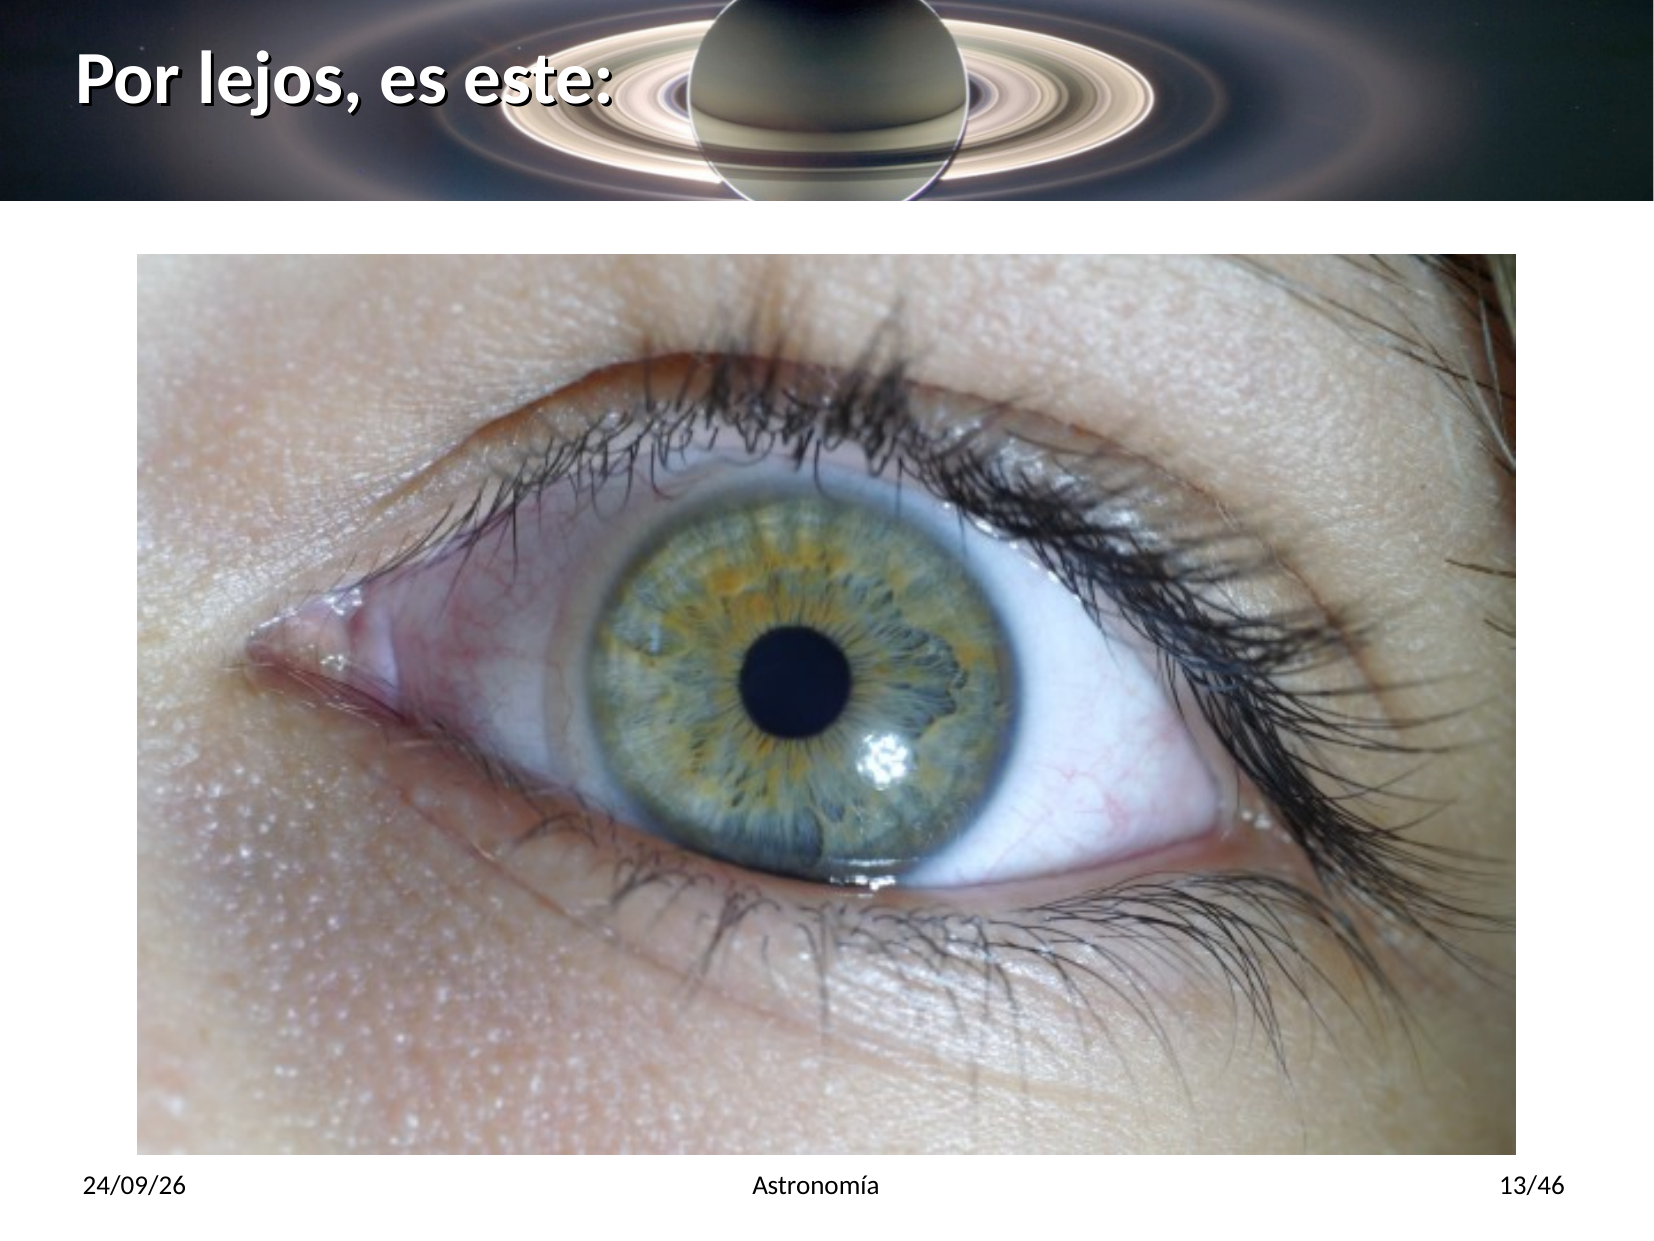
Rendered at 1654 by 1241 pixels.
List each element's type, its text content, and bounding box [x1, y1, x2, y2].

title Por lejos, es este: [75, 19, 1564, 151]
picture [0, 0, 1654, 201]
picture [137, 254, 1516, 1156]
